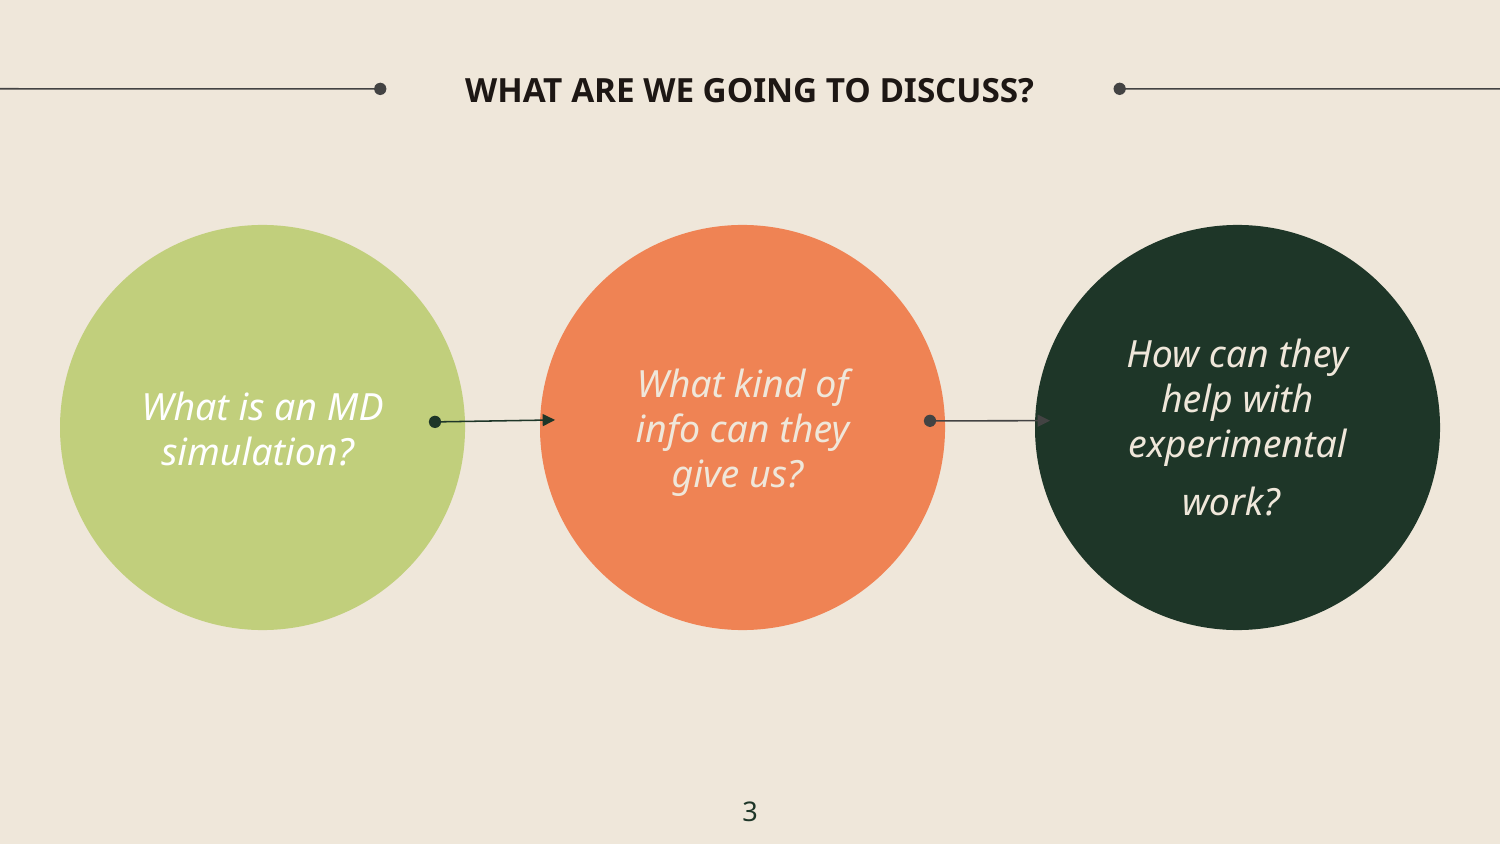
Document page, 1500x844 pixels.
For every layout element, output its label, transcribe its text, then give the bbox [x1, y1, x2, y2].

text_box What kind of info can they give us? [540, 224, 946, 631]
title WHAT ARE WE GOING TO DISCUSS? [380, 18, 1120, 160]
slide_number <number> [705, 779, 795, 844]
text_box What is an MD simulation? [60, 224, 466, 631]
text_box How can they help with experimental work? [1035, 224, 1441, 631]
